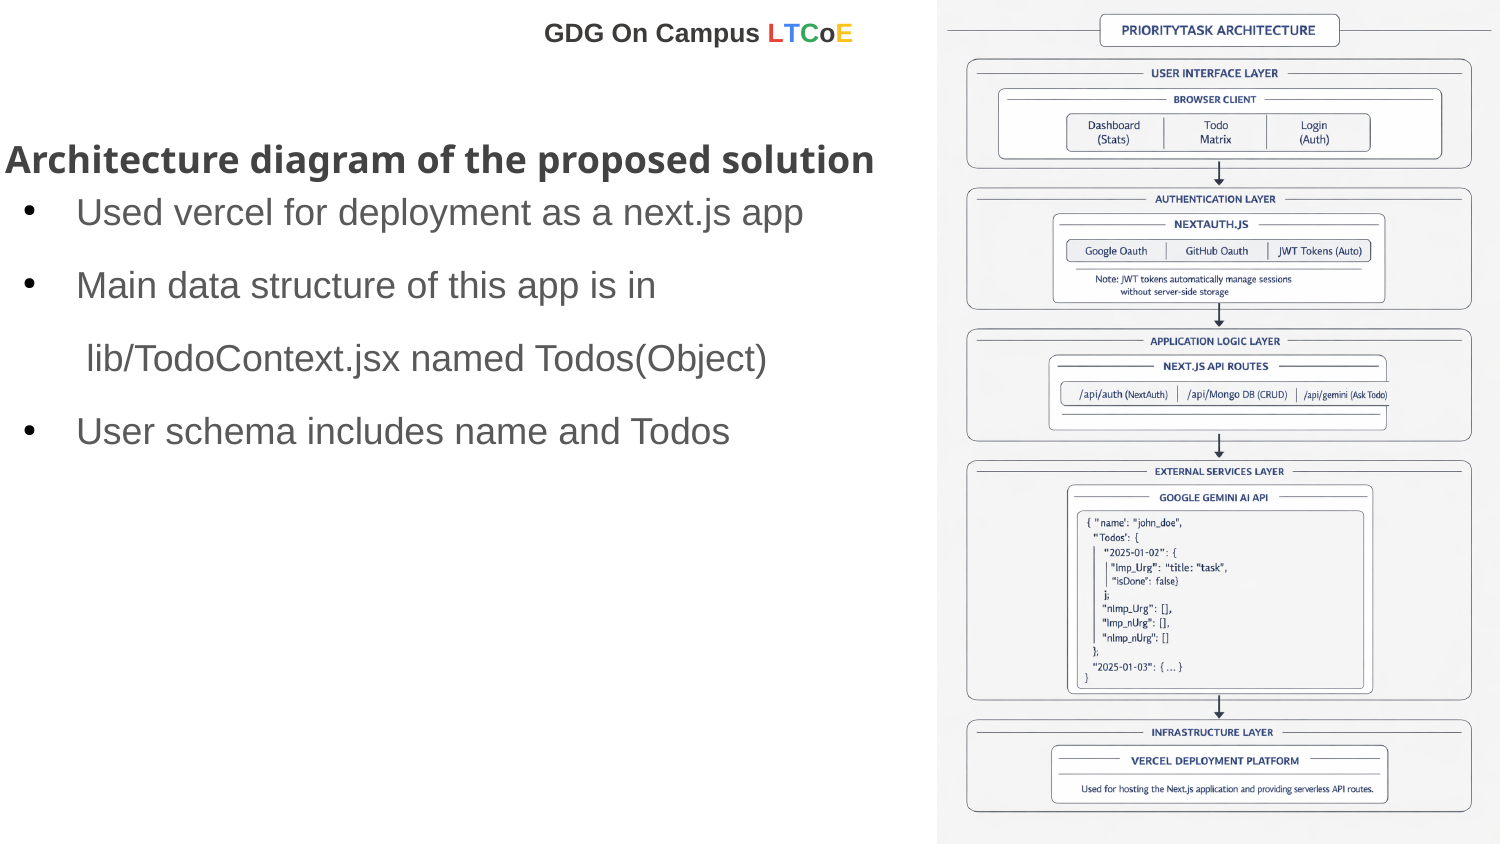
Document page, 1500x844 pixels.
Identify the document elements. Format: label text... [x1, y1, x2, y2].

picture [937, 0, 1500, 844]
list Architecture diagram of the proposed solution Used vercel for deployment as a next.js app Main data structure of this app is in lib/TodoContext.jsx named Todos(Object) User schema includes name and Todos [0, 118, 937, 680]
title GDG On Campus LTCoE [0, 0, 937, 94]
